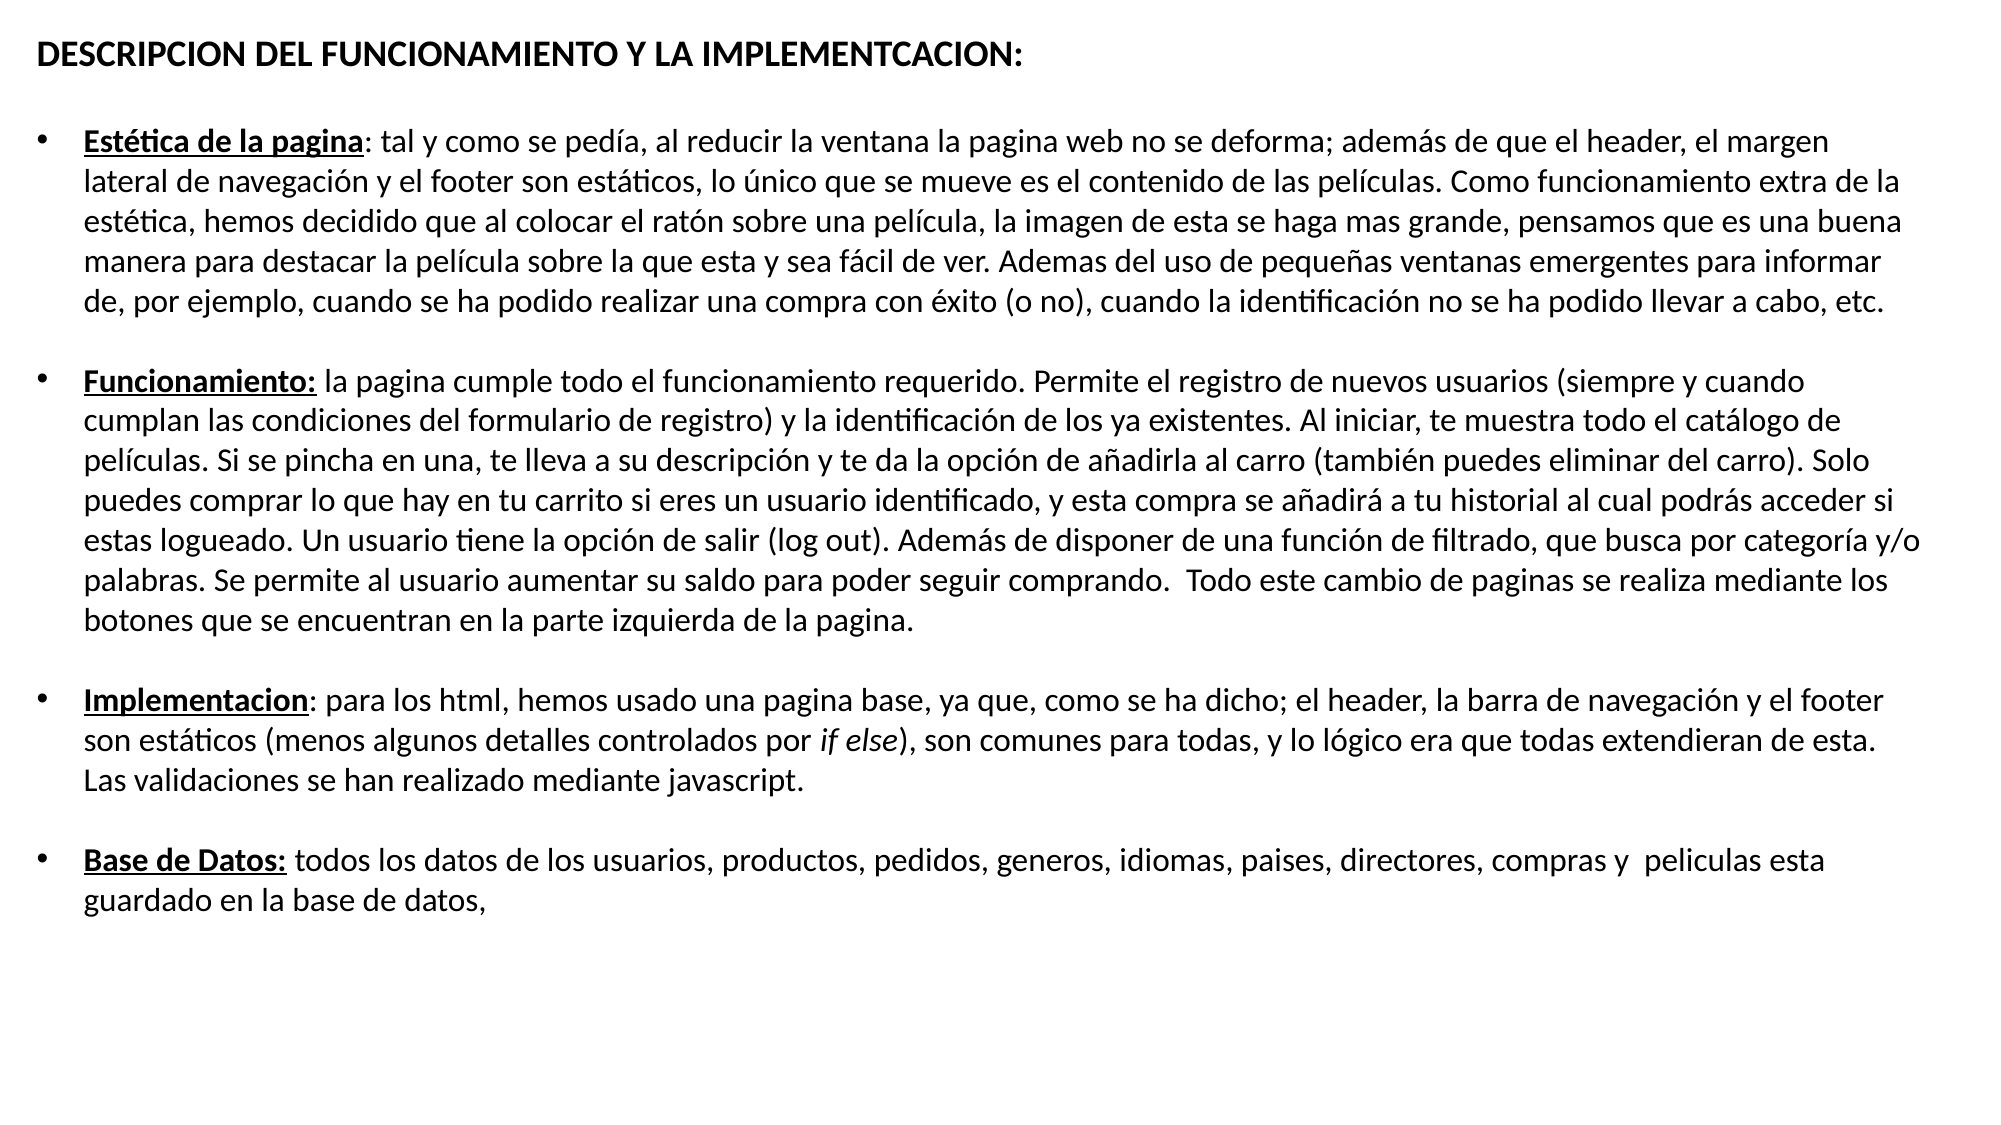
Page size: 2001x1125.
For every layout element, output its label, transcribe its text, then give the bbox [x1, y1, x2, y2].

text_box DESCRIPCION DEL FUNCIONAMIENTO Y LA IMPLEMENTCACION: Estética de la pagina: tal y como se pedía, al reducir la ventana la pagina web no se deforma; además de que el header, el margen lateral de navegación y el footer son estáticos, lo único que se mueve es el contenido de las películas. Como funcionamiento extra de la estética, hemos decidido que al colocar el ratón sobre una película, la imagen de esta se haga mas grande, pensamos que es una buena manera para destacar la película sobre la que esta y sea fácil de ver. Ademas del uso de pequeñas ventanas emergentes para informar de, por ejemplo, cuando se ha podido realizar una compra con éxito (o no), cuando la identificación no se ha podido llevar a cabo, etc. Funcionamiento: la pagina cumple todo el funcionamiento requerido. Permite el registro de nuevos usuarios (siempre y cuando cumplan las condiciones del formulario de registro) y la identificación de los ya existentes. Al iniciar, te muestra todo el catálogo de películas. Si se pincha en una, te lleva a su descripción y te da la opción de añadirla al carro (también puedes eliminar del carro). Solo puedes comprar lo que hay en tu carrito si eres un usuario identificado, y esta compra se añadirá a tu historial al cual podrás acceder si estas logueado. Un usuario tiene la opción de salir (log out). Además de disponer de una función de filtrado, que busca por categoría y/o palabras. Se permite al usuario aumentar su saldo para poder seguir comprando. Todo este cambio de paginas se realiza mediante los botones que se encuentran en la parte izquierda de la pagina. Implementacion: para los html, hemos usado una pagina base, ya que, como se ha dicho; el header, la barra de navegación y el footer son estáticos (menos algunos detalles controlados por if else), son comunes para todas, y lo lógico era que todas extendieran de esta. Las validaciones se han realizado mediante javascript. Base de Datos: todos los datos de los usuarios, productos, pedidos, generos, idiomas, paises, directores, compras y peliculas esta guardado en la base de datos, [21, 21, 1939, 1061]
